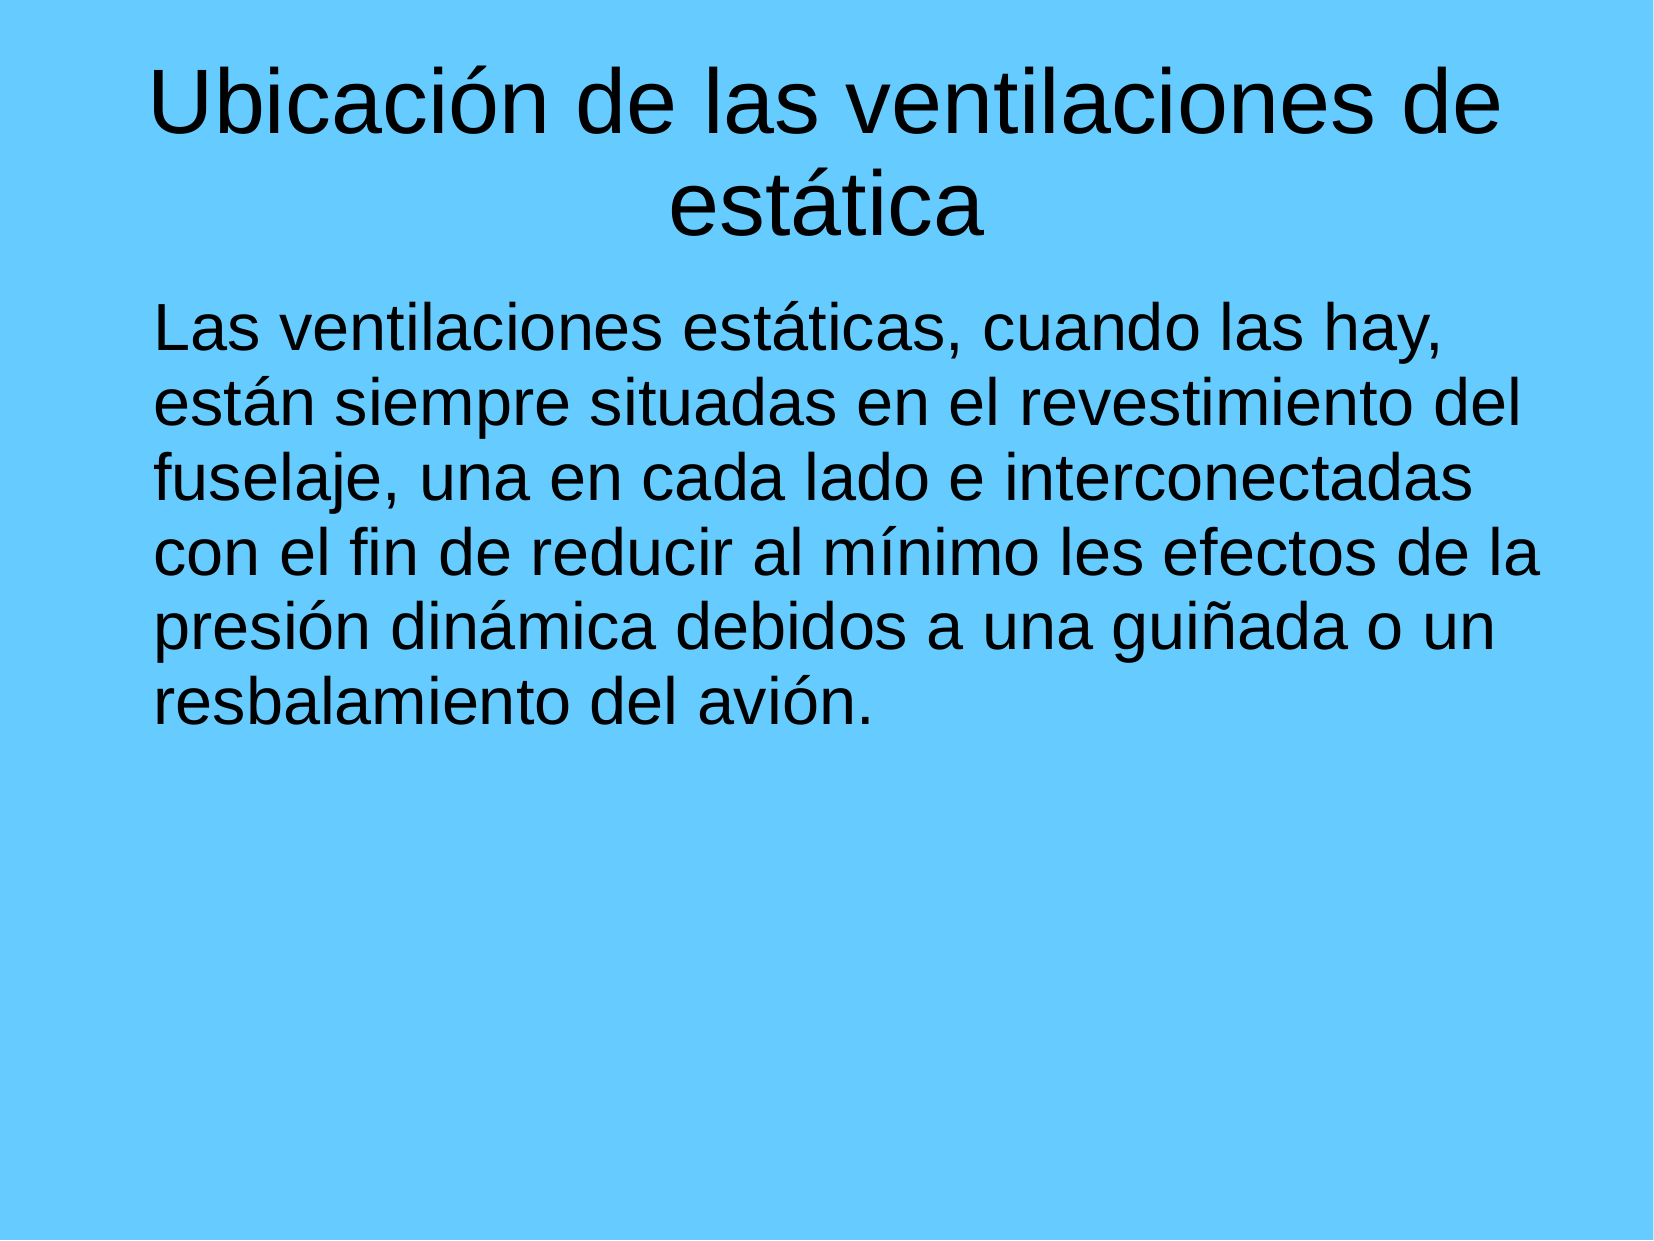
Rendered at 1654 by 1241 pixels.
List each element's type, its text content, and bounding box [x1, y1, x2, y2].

title Ubicación de las ventilaciones de estática [82, 49, 1571, 257]
list Las ventilaciones estáticas, cuando las hay, están siempre situadas en el revestimiento del fuselaje, una en cada lado e interconectadas con el fin de reducir al mínimo les efectos de la presión dinámica debidos a una guiñada o un resbalamiento del avión. [82, 290, 1571, 1010]
